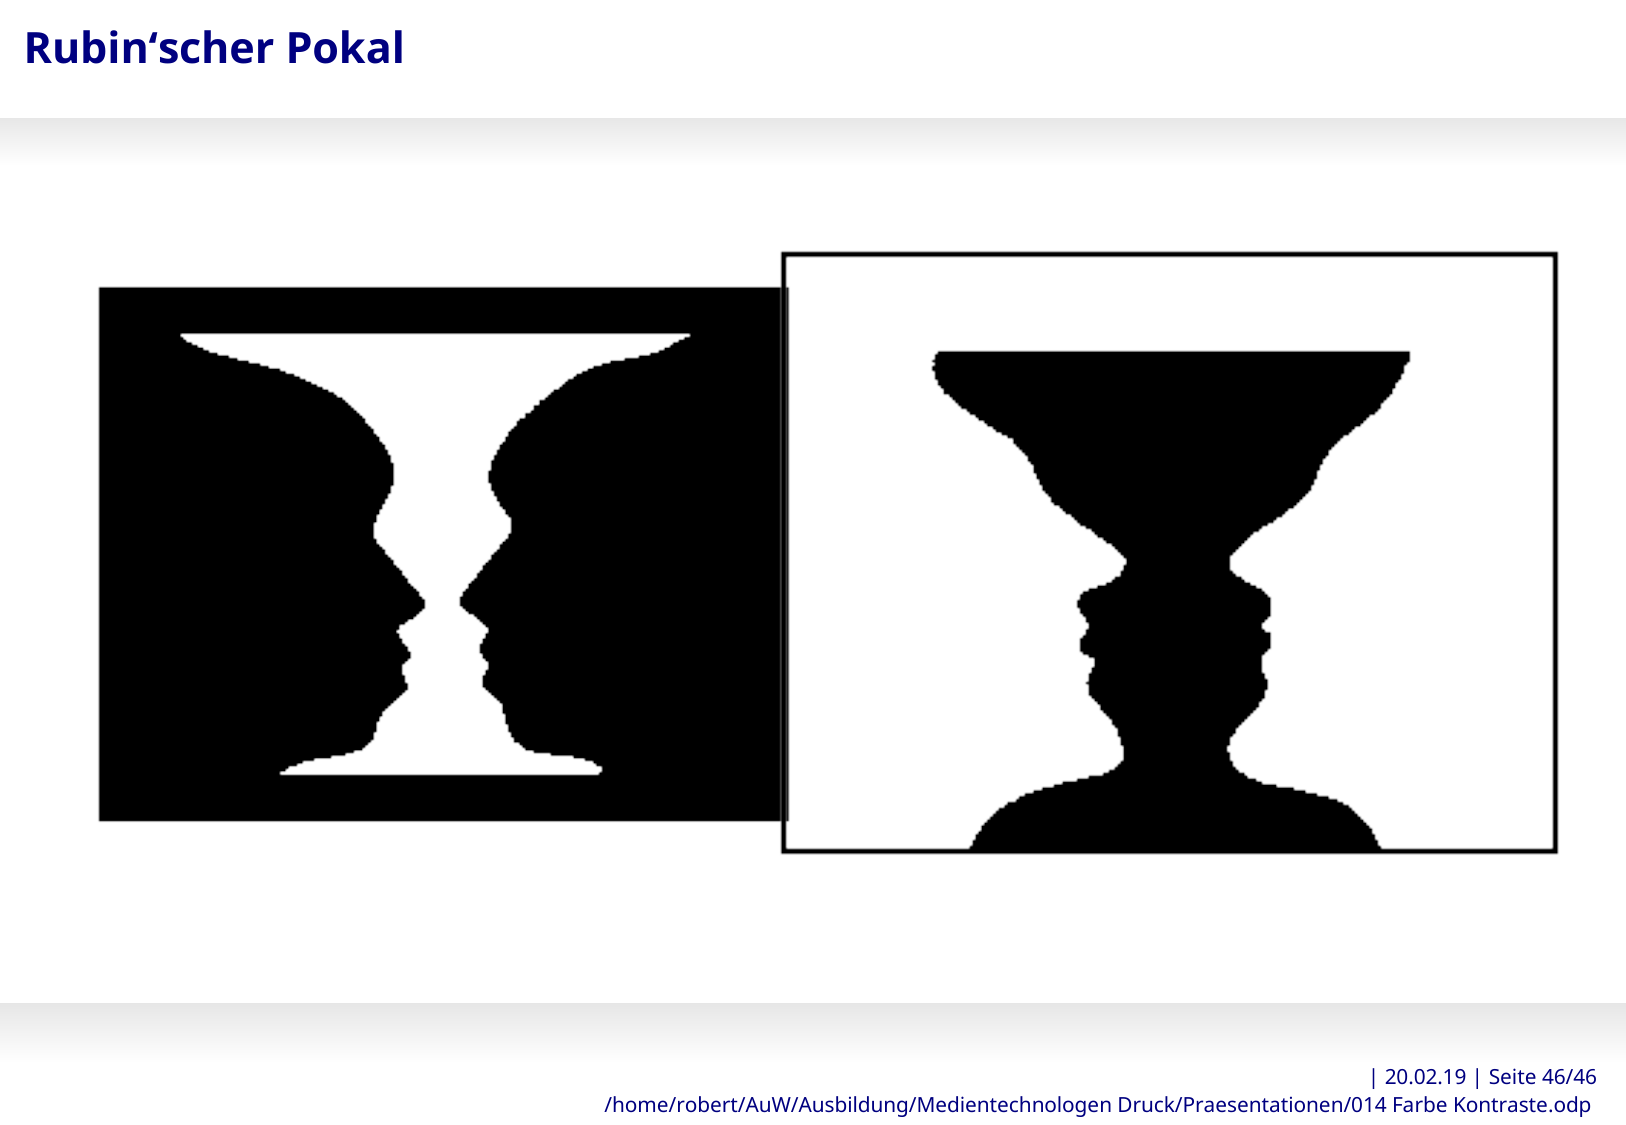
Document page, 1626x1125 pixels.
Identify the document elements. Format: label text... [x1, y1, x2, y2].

title Rubin‘scher Pokal [23, 5, 1600, 154]
picture [54, 226, 1626, 984]
